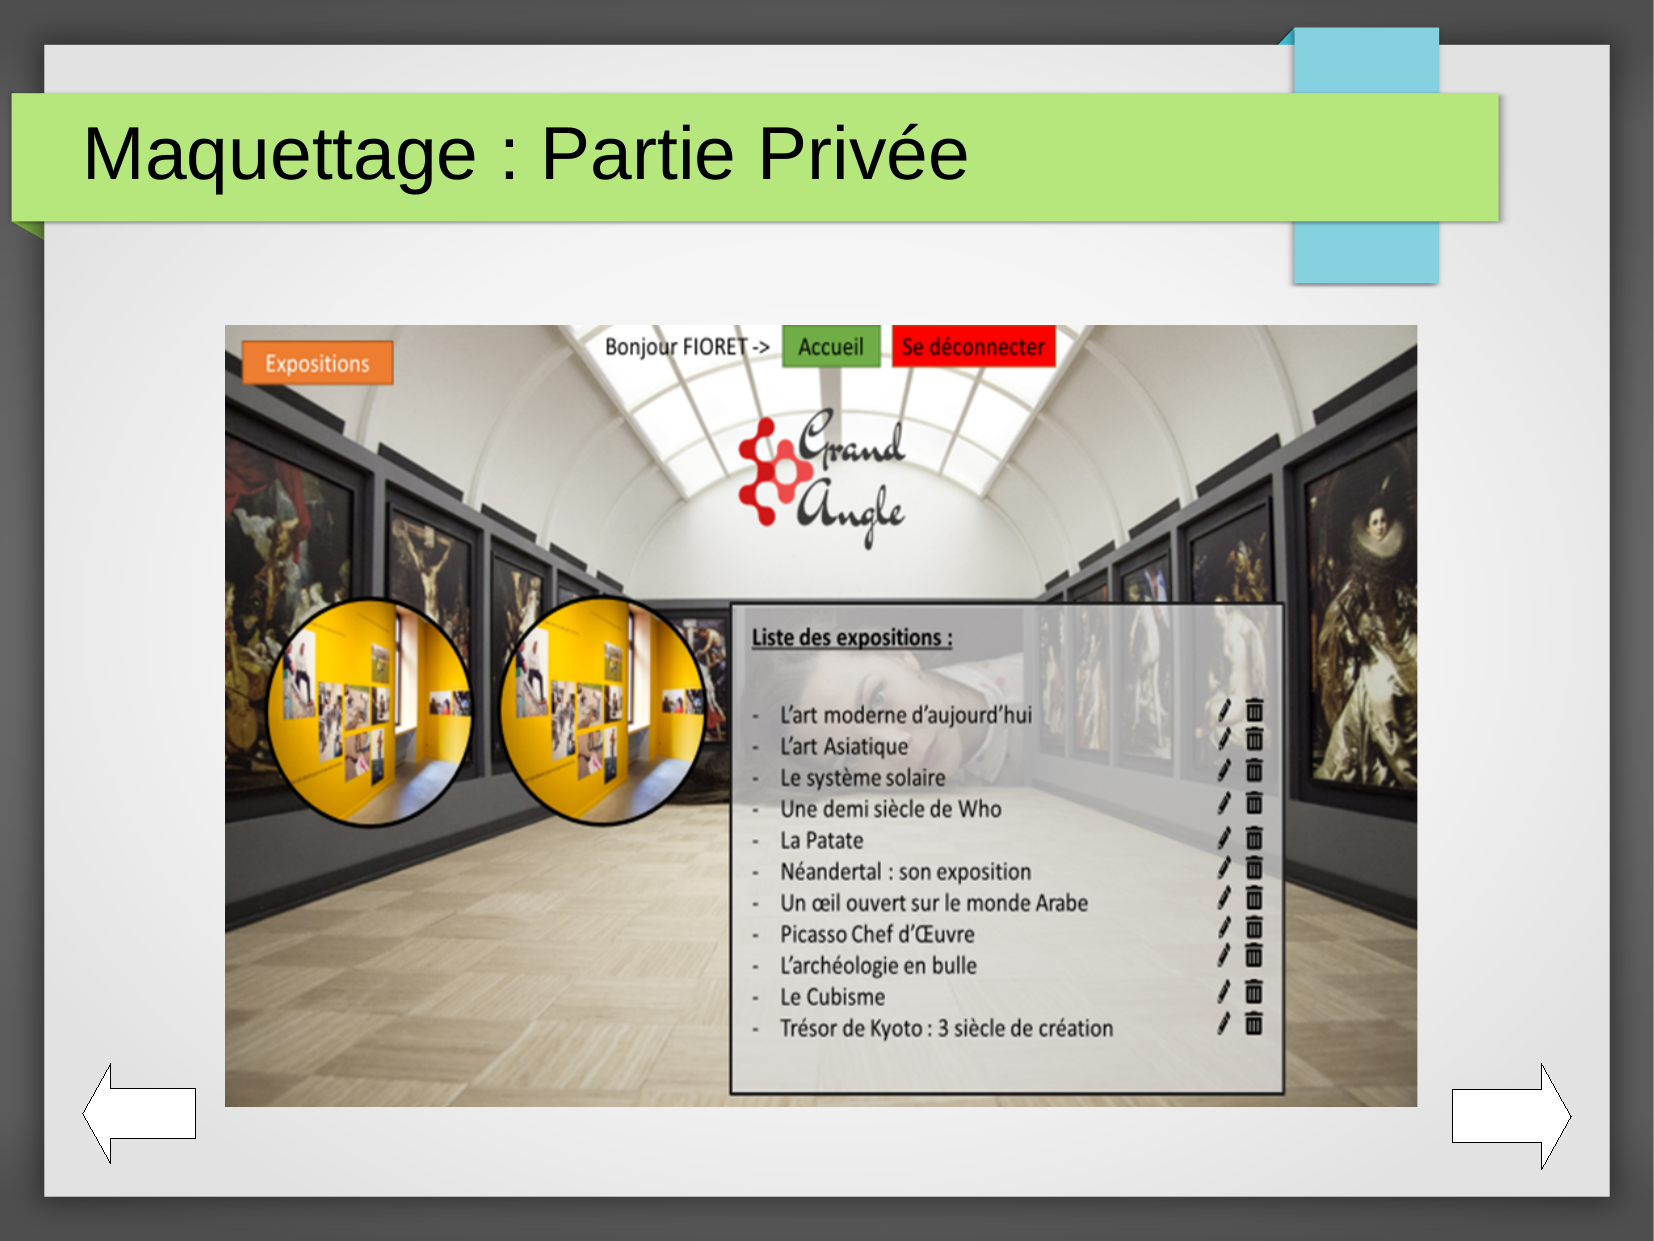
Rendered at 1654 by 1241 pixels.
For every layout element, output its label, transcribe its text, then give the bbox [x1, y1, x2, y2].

text_box [82, 1063, 196, 1164]
text_box [1452, 1063, 1572, 1170]
picture [0, 0, 1654, 1241]
title Maquettage : Partie Privée [82, 94, 1264, 213]
